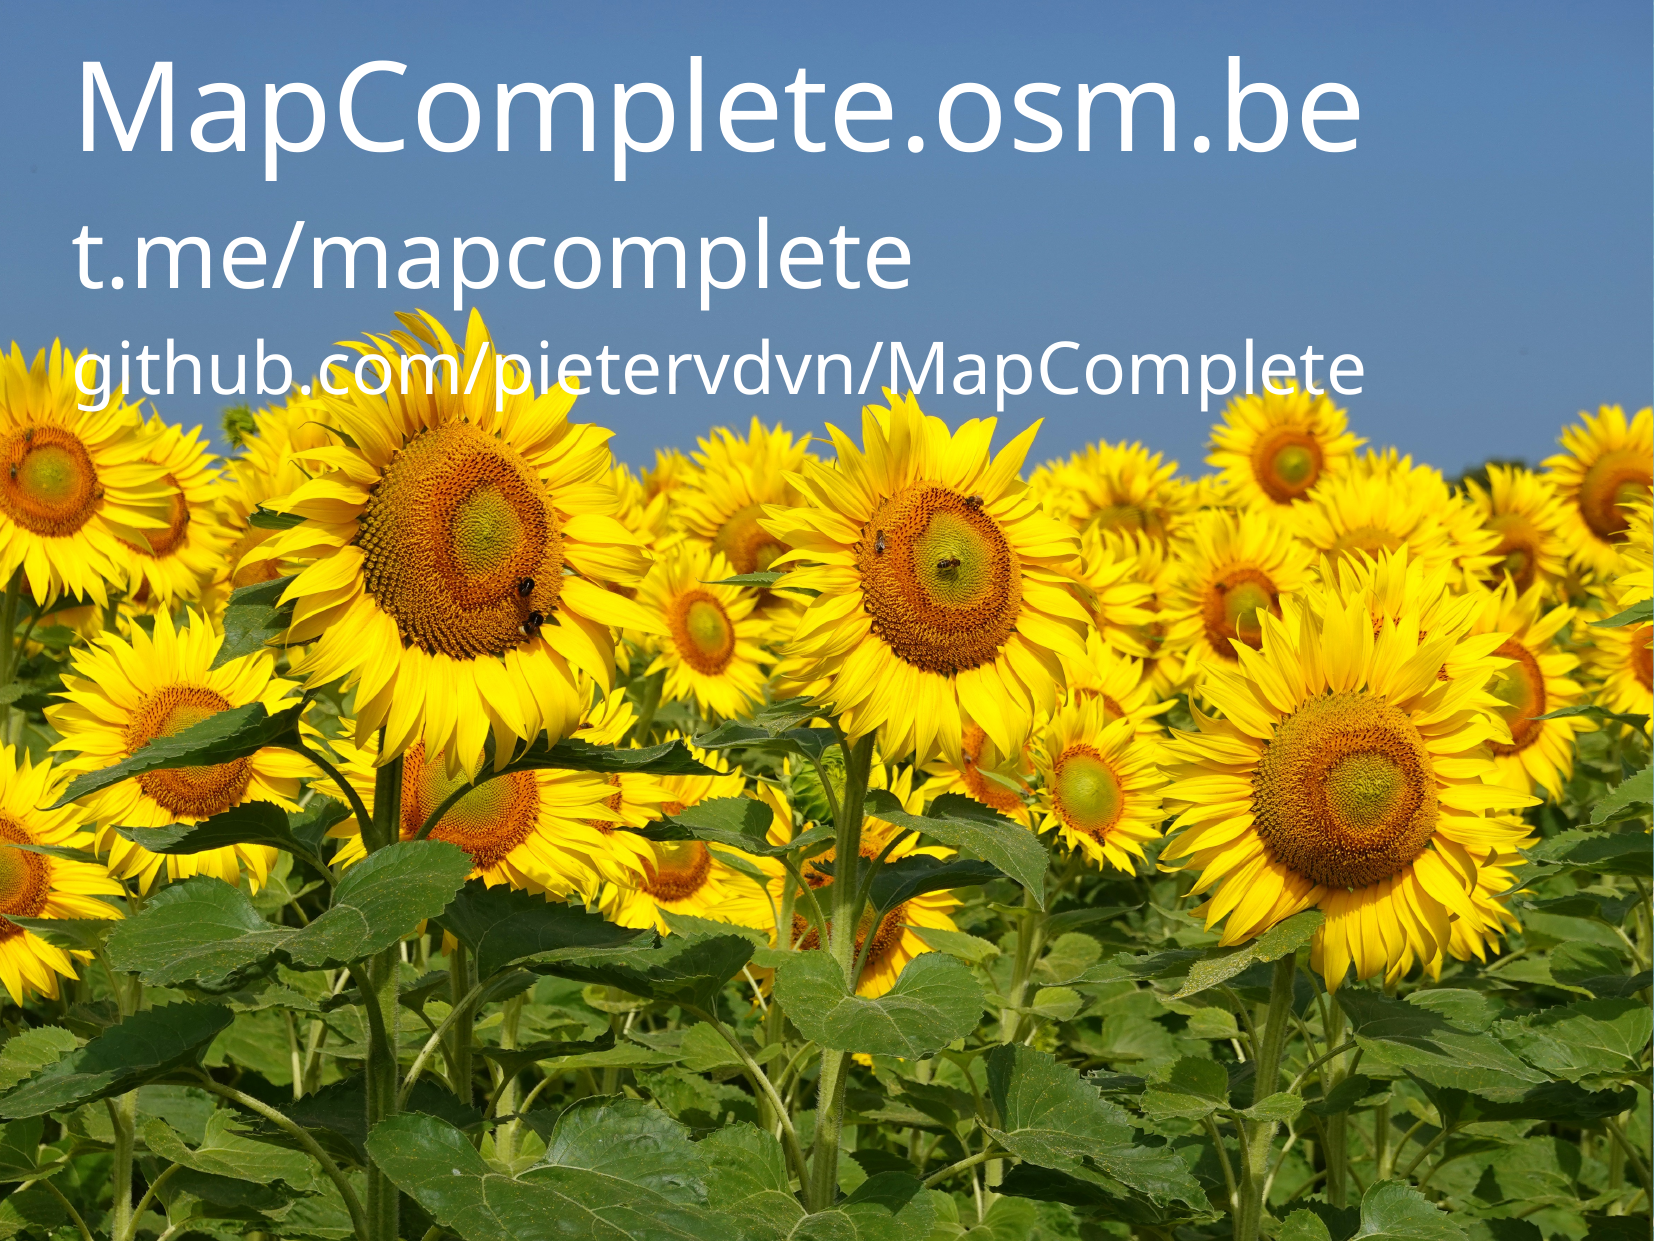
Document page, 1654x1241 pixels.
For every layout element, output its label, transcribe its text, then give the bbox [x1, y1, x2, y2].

title MapComplete.osm.be t.me/mapcomplete github.com/pietervdvn/MapComplete [71, 70, 1561, 363]
picture [0, 0, 1654, 1241]
